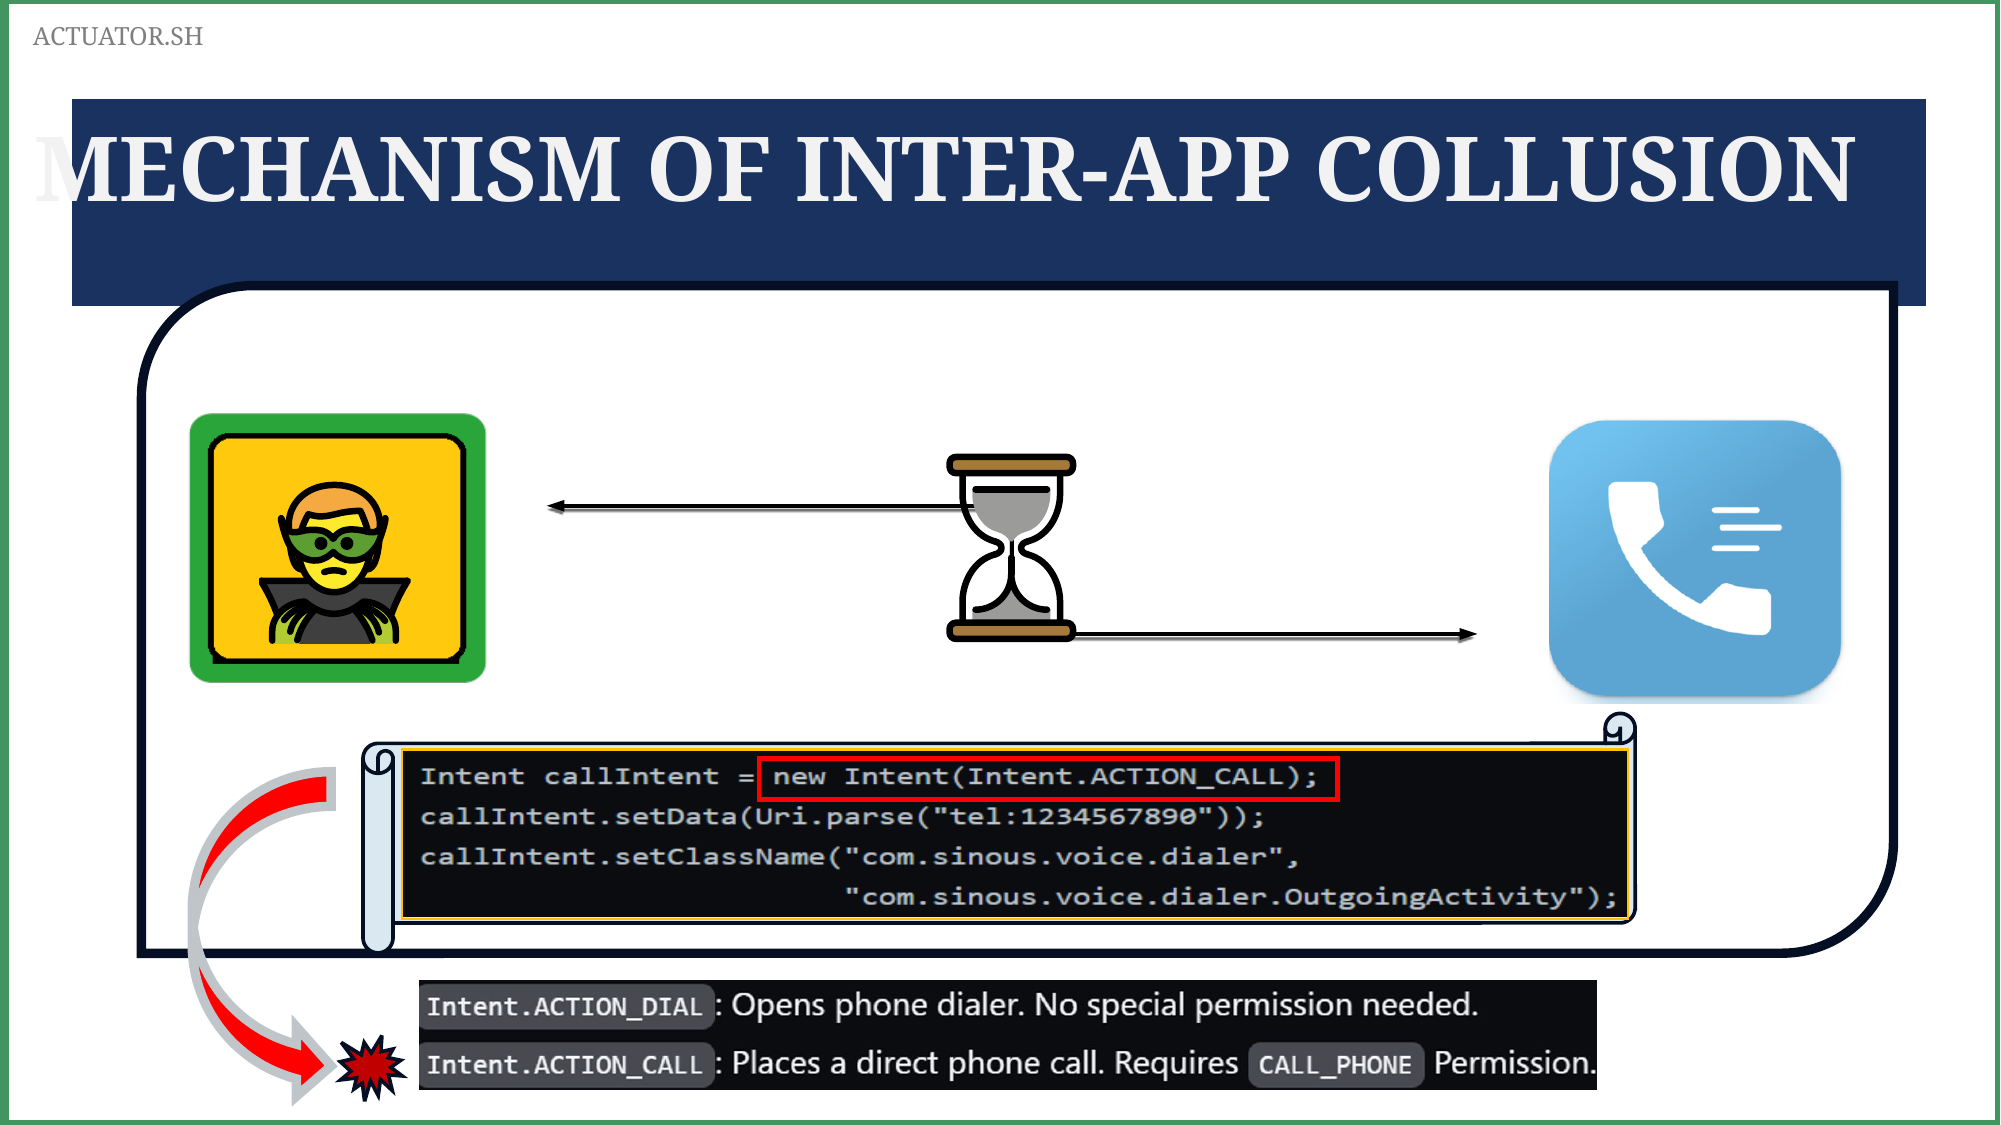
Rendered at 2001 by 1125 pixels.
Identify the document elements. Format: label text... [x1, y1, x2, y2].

picture [946, 453, 1078, 643]
picture [159, 397, 513, 699]
picture [412, 973, 1602, 1097]
text_box [340, 1035, 403, 1102]
picture [403, 751, 1627, 917]
title Mechanism of Inter-App Collusion [19, 65, 1995, 228]
text_box Actuator.sh [17, 12, 295, 62]
text_box [141, 285, 1894, 1097]
picture [1549, 418, 1853, 707]
